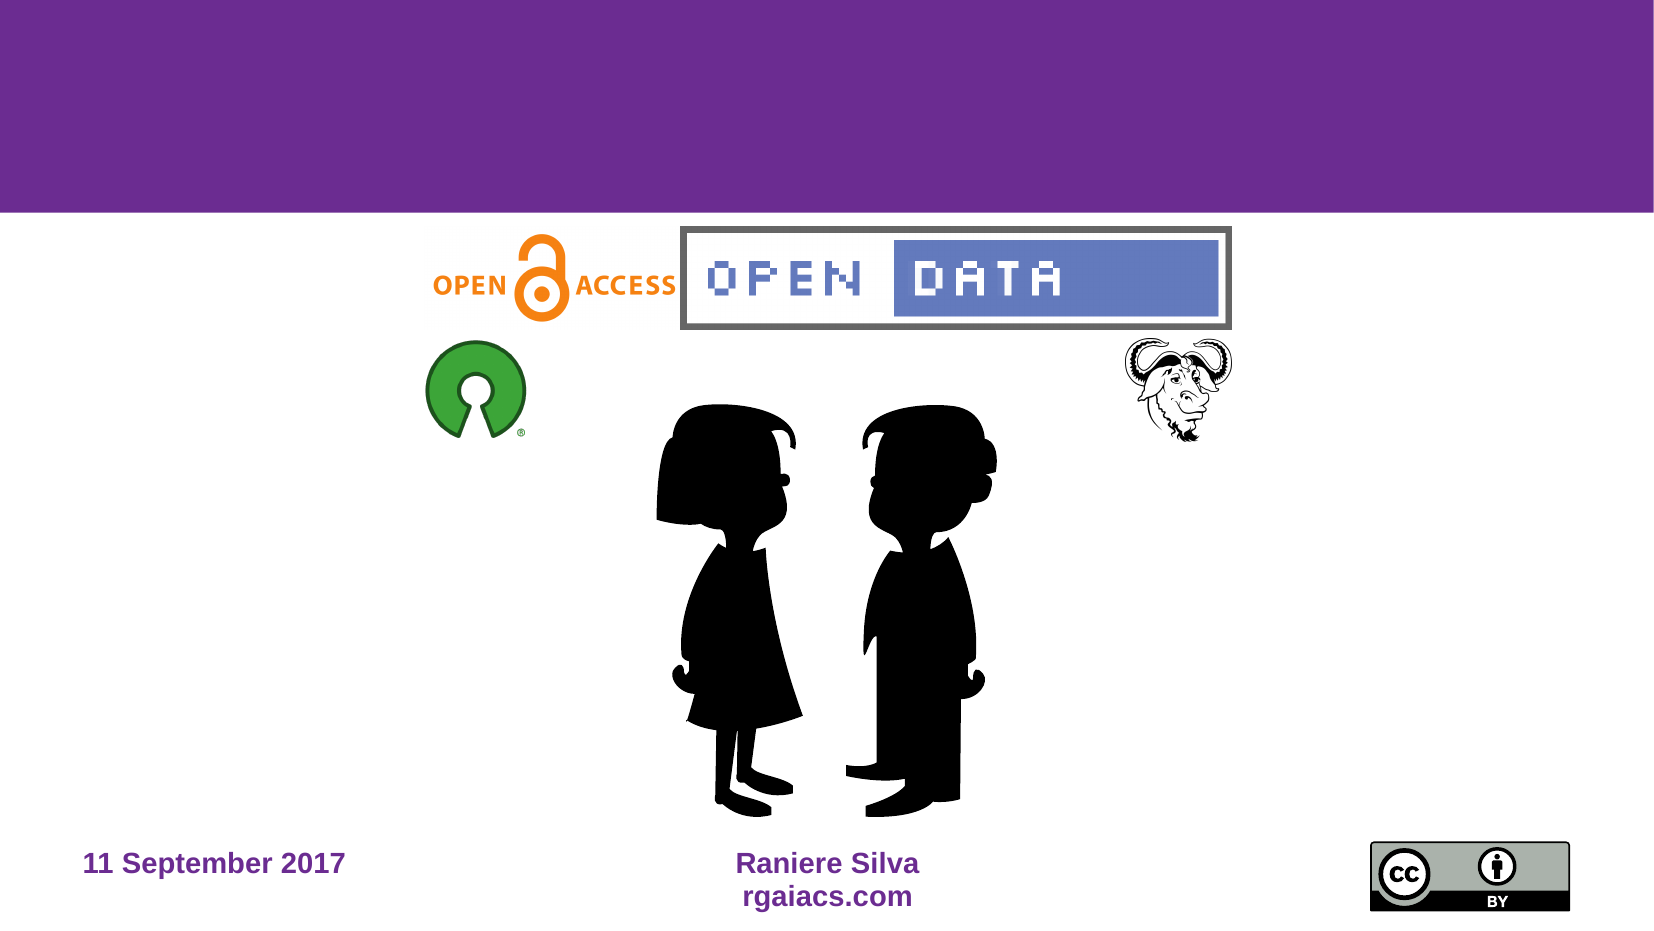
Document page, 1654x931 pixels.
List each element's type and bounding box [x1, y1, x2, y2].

picture [413, 217, 1241, 839]
